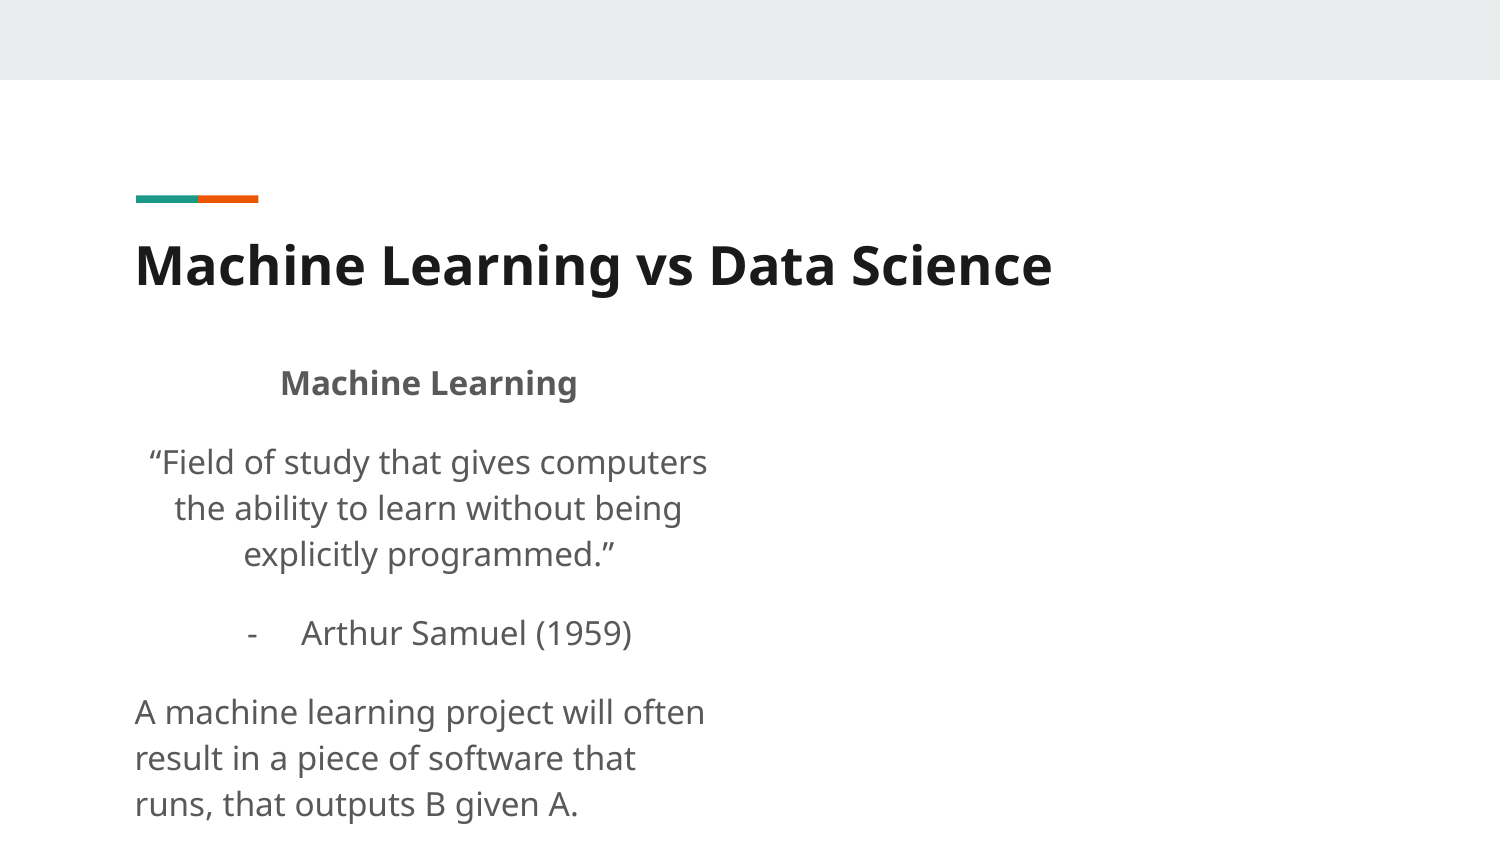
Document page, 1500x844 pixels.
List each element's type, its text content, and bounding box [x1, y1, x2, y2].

title Machine Learning vs Data Science [119, 216, 1381, 305]
list Machine Learning “Field of study that gives computers the ability to learn without being explicitly programmed.” Arthur Samuel (1959) A machine learning project will often result in a piece of software that runs, that outputs B given A. [119, 341, 739, 712]
